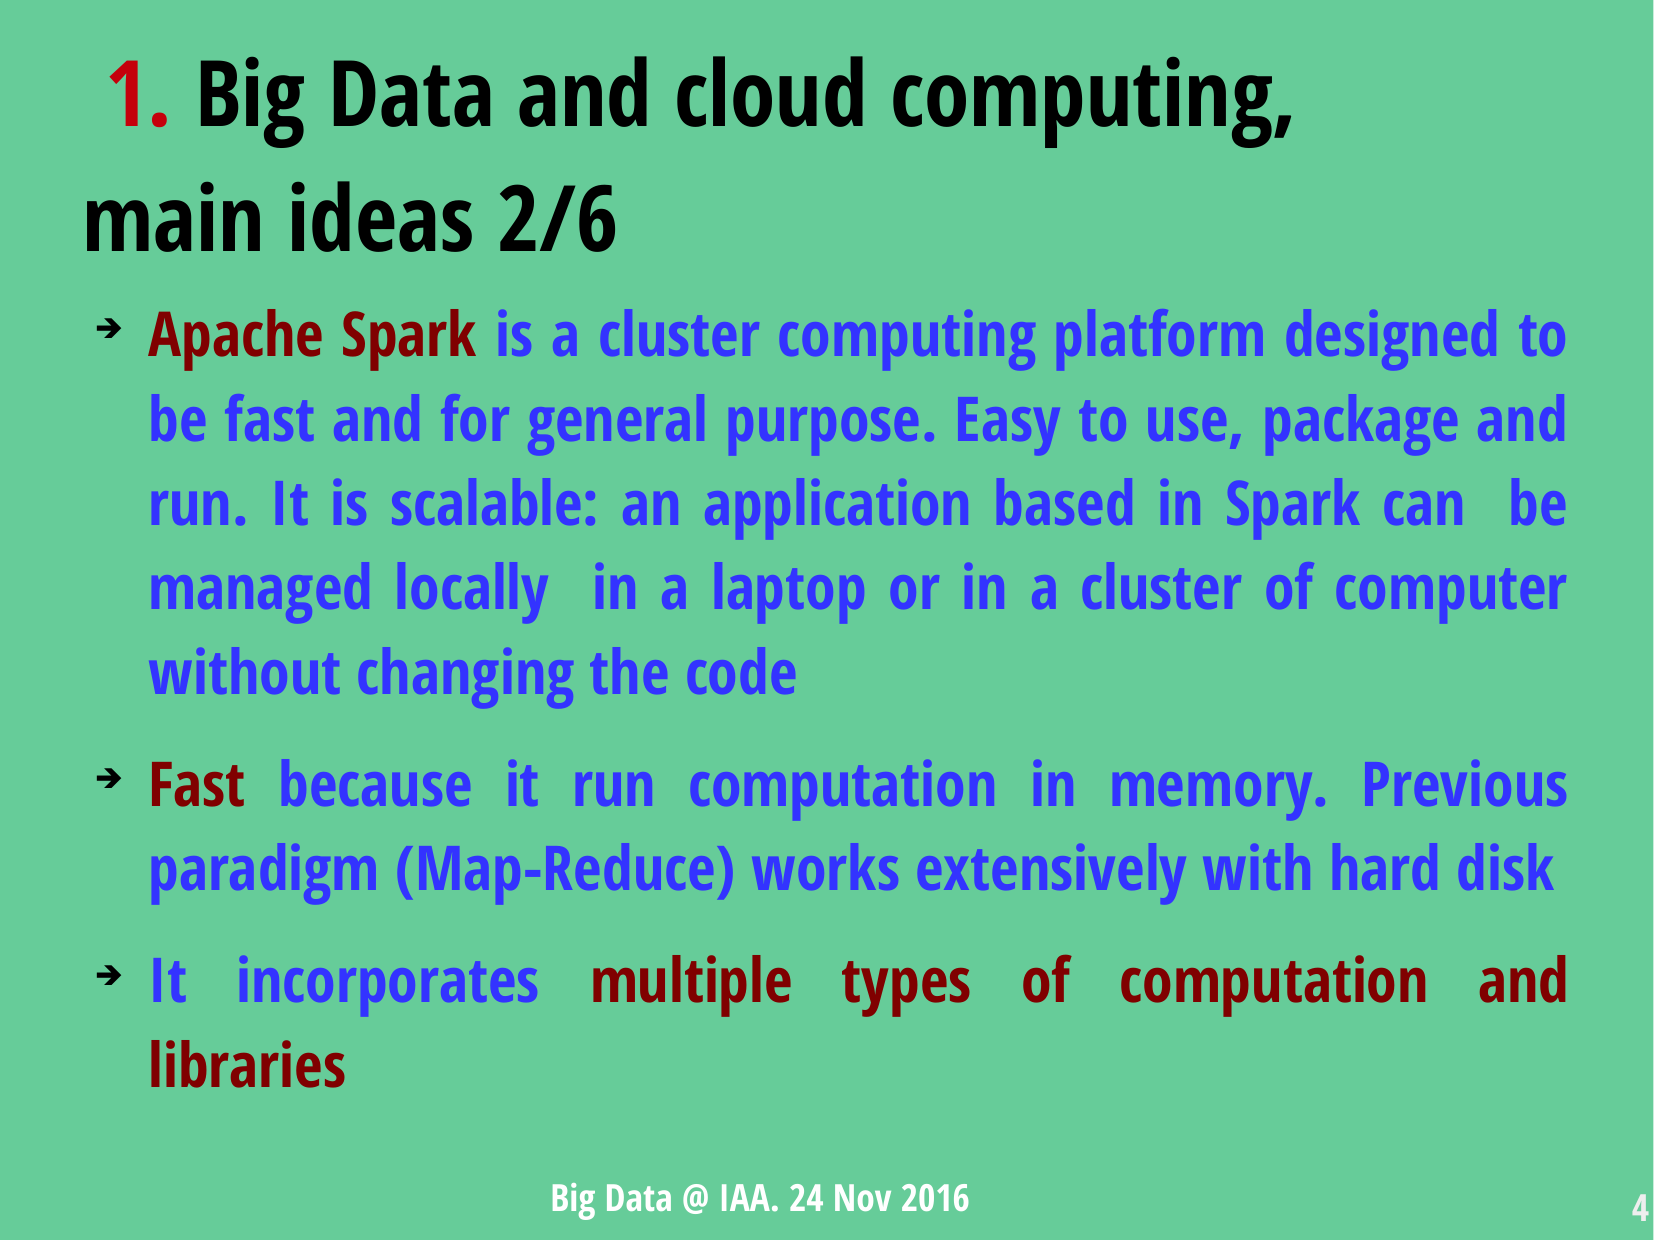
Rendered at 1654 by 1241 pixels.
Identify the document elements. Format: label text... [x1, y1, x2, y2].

title 1. Big Data and cloud computing, main ideas 2/6 [82, 27, 1571, 279]
list Apache Spark is a cluster computing platform designed to be fast and for general purpose. Easy to use, package and run. It is scalable: an application based in Spark can be managed locally in a laptop or in a cluster of computer without changing the code Fast because it run computation in memory. Previous paradigm (Map-Reduce) works extensively with hard disk It incorporates multiple types of computation and libraries [82, 290, 1571, 1170]
